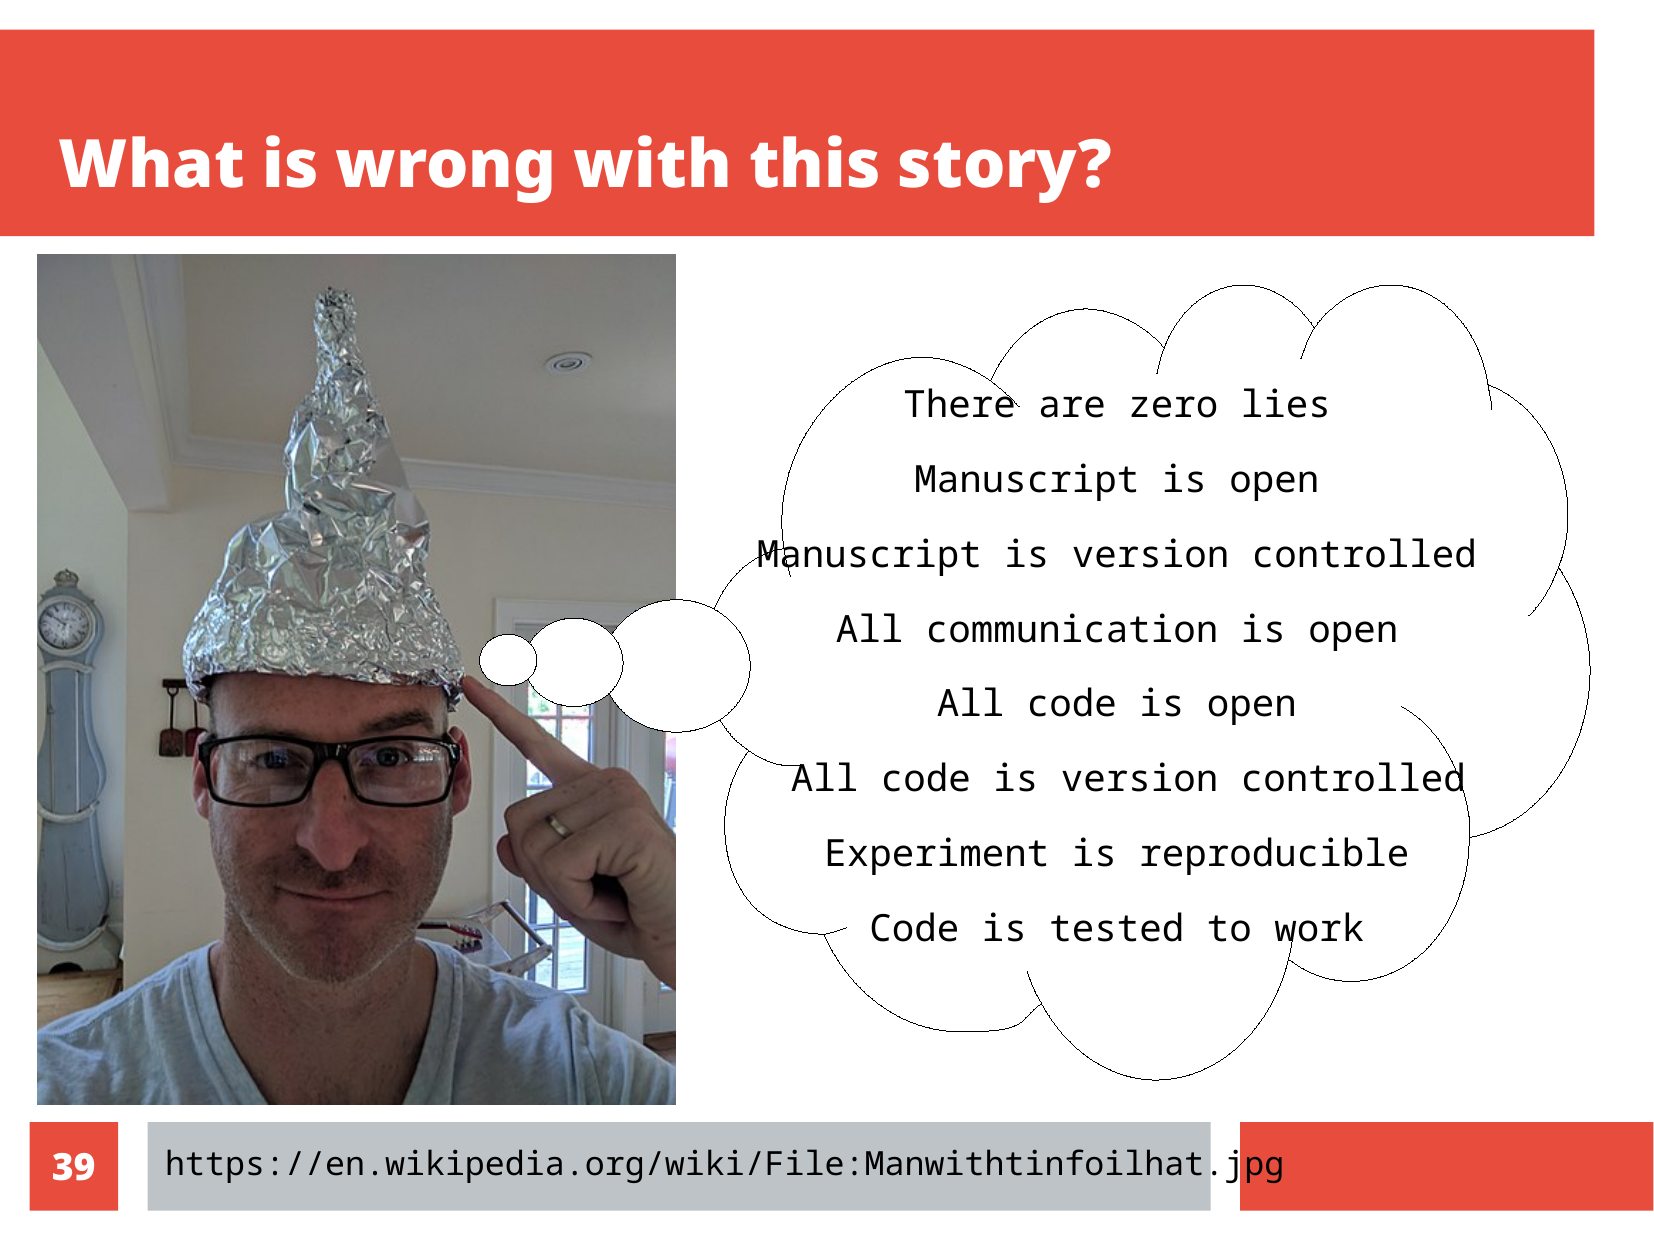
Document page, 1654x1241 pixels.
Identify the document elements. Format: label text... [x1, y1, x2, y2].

text_box https://en.wikipedia.org/wiki/File:Manwithtinfoilhat.jpg [150, 1132, 1118, 1181]
picture [37, 254, 676, 1105]
title What is wrong with this story? [59, 59, 1595, 207]
text_box There are zero lies Manuscript is open Manuscript is version controlled All communication is open All code is open All code is version controlled Experiment is reproducible Code is tested to work [479, 285, 1591, 1081]
